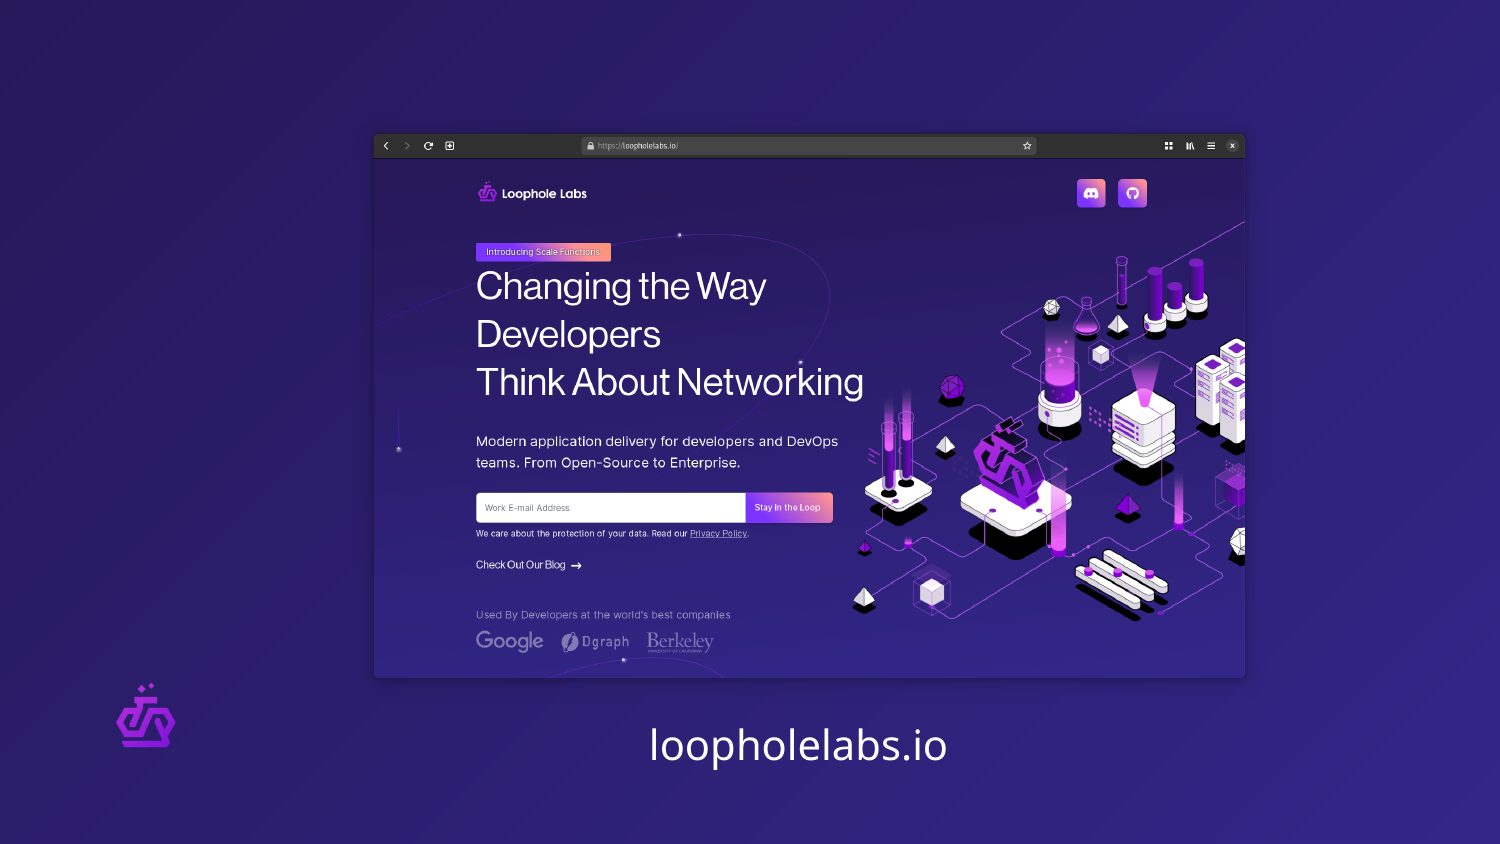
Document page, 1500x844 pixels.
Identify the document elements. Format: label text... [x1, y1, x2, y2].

picture [341, 104, 1277, 714]
text_box loopholelabs.io [473, 692, 1124, 795]
picture [96, 661, 188, 773]
